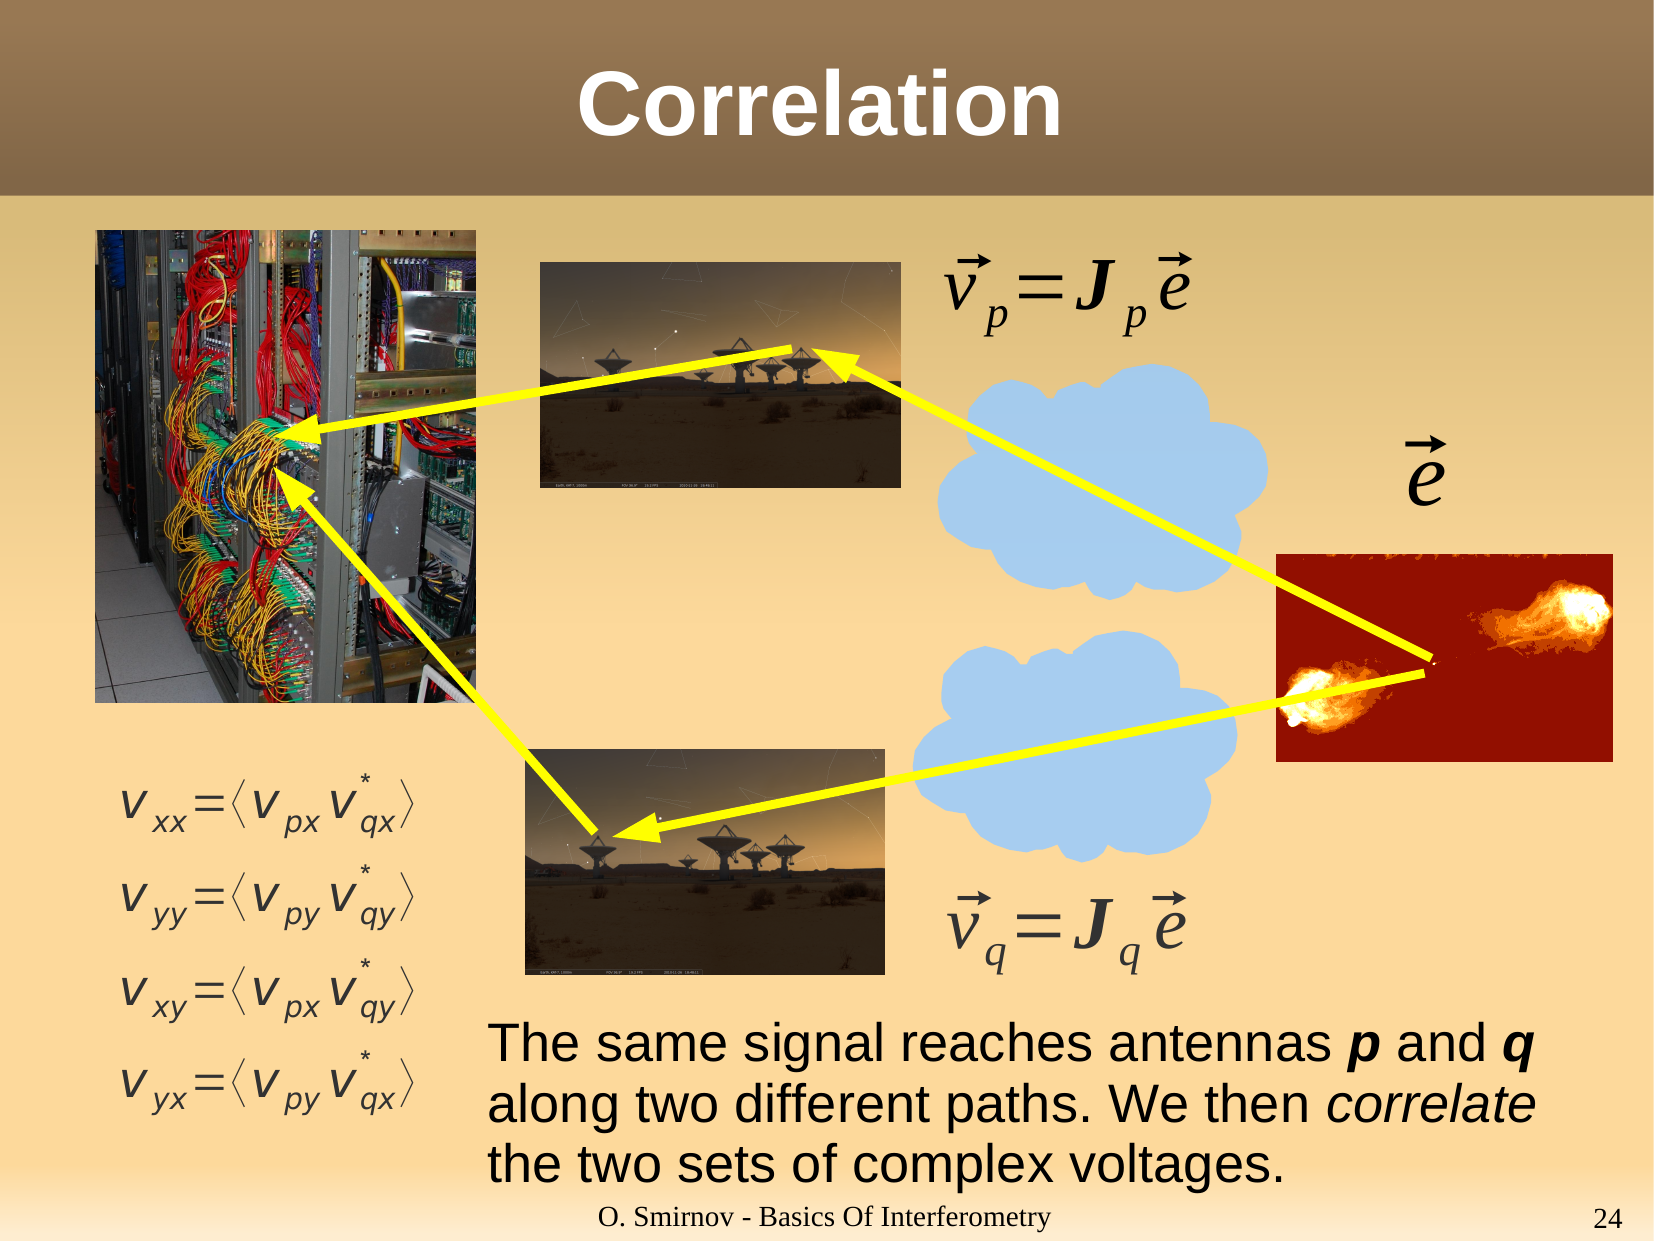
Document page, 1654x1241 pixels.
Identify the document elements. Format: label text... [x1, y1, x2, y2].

text_box [967, 363, 1269, 555]
text_box [912, 630, 1230, 771]
text_box [914, 717, 1238, 863]
chart [937, 881, 1195, 976]
text_box [937, 432, 1232, 601]
chart [1395, 424, 1455, 526]
list The same signal reaches antennas p and q along two different paths. We then correlate the two sets of complex voltages. [487, 1012, 1613, 1241]
title Correlation [76, 0, 1565, 208]
chart [935, 243, 1201, 338]
picture [0, 0, 1654, 1241]
chart [112, 750, 423, 1208]
